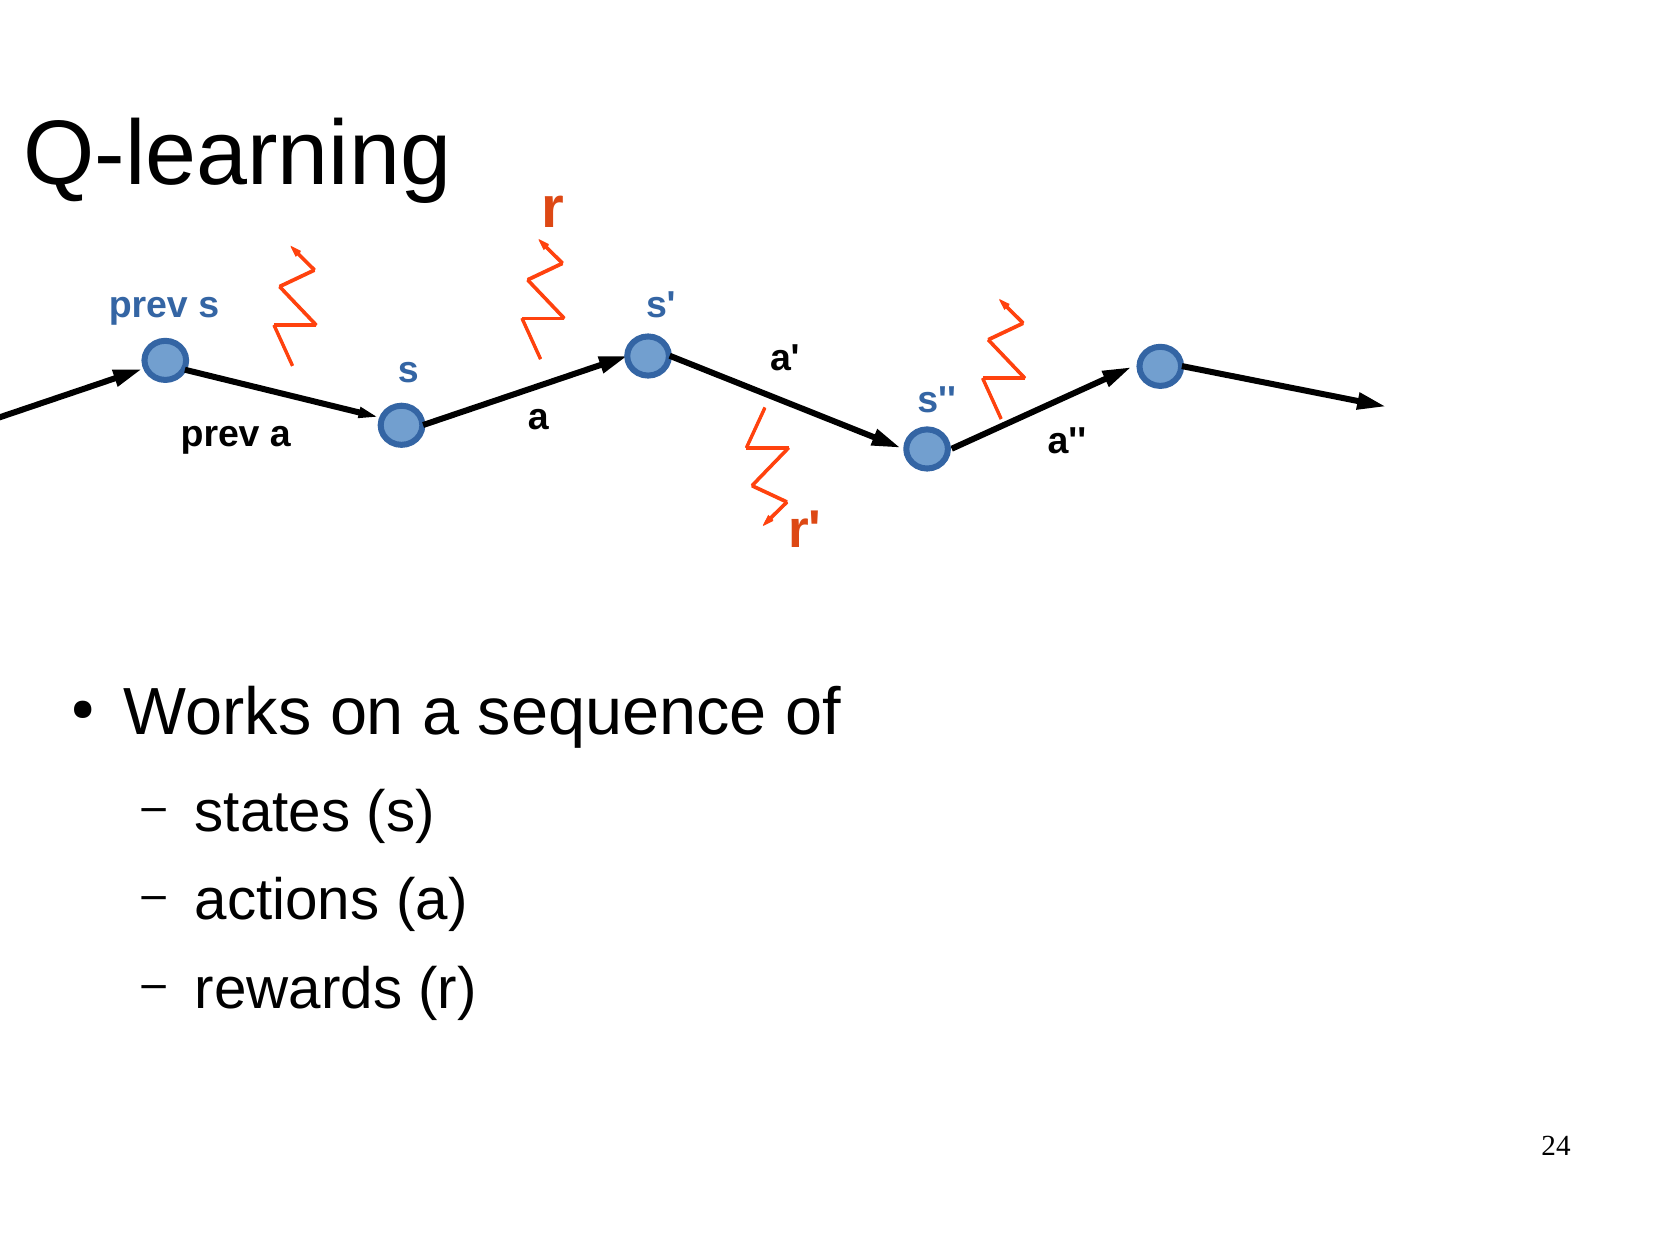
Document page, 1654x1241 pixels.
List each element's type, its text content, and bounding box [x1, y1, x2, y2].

text_box [144, 340, 187, 380]
text_box prev a [162, 402, 309, 466]
text_box a'' [1029, 408, 1105, 472]
text_box s' [628, 273, 694, 336]
text_box [380, 405, 423, 445]
text_box prev s [90, 273, 237, 336]
title Q-learning [23, 49, 1512, 257]
text_box a [510, 385, 567, 449]
text_box s'' [899, 367, 975, 431]
list Works on a sequence of states (s) actions (a) rewards (r) [53, 674, 1542, 1241]
text_box [906, 429, 948, 469]
text_box r [381, 164, 582, 251]
text_box a' [752, 326, 818, 390]
text_box r' [641, 488, 842, 576]
text_box s [380, 338, 437, 401]
text_box [627, 336, 669, 376]
text_box [1139, 346, 1181, 386]
